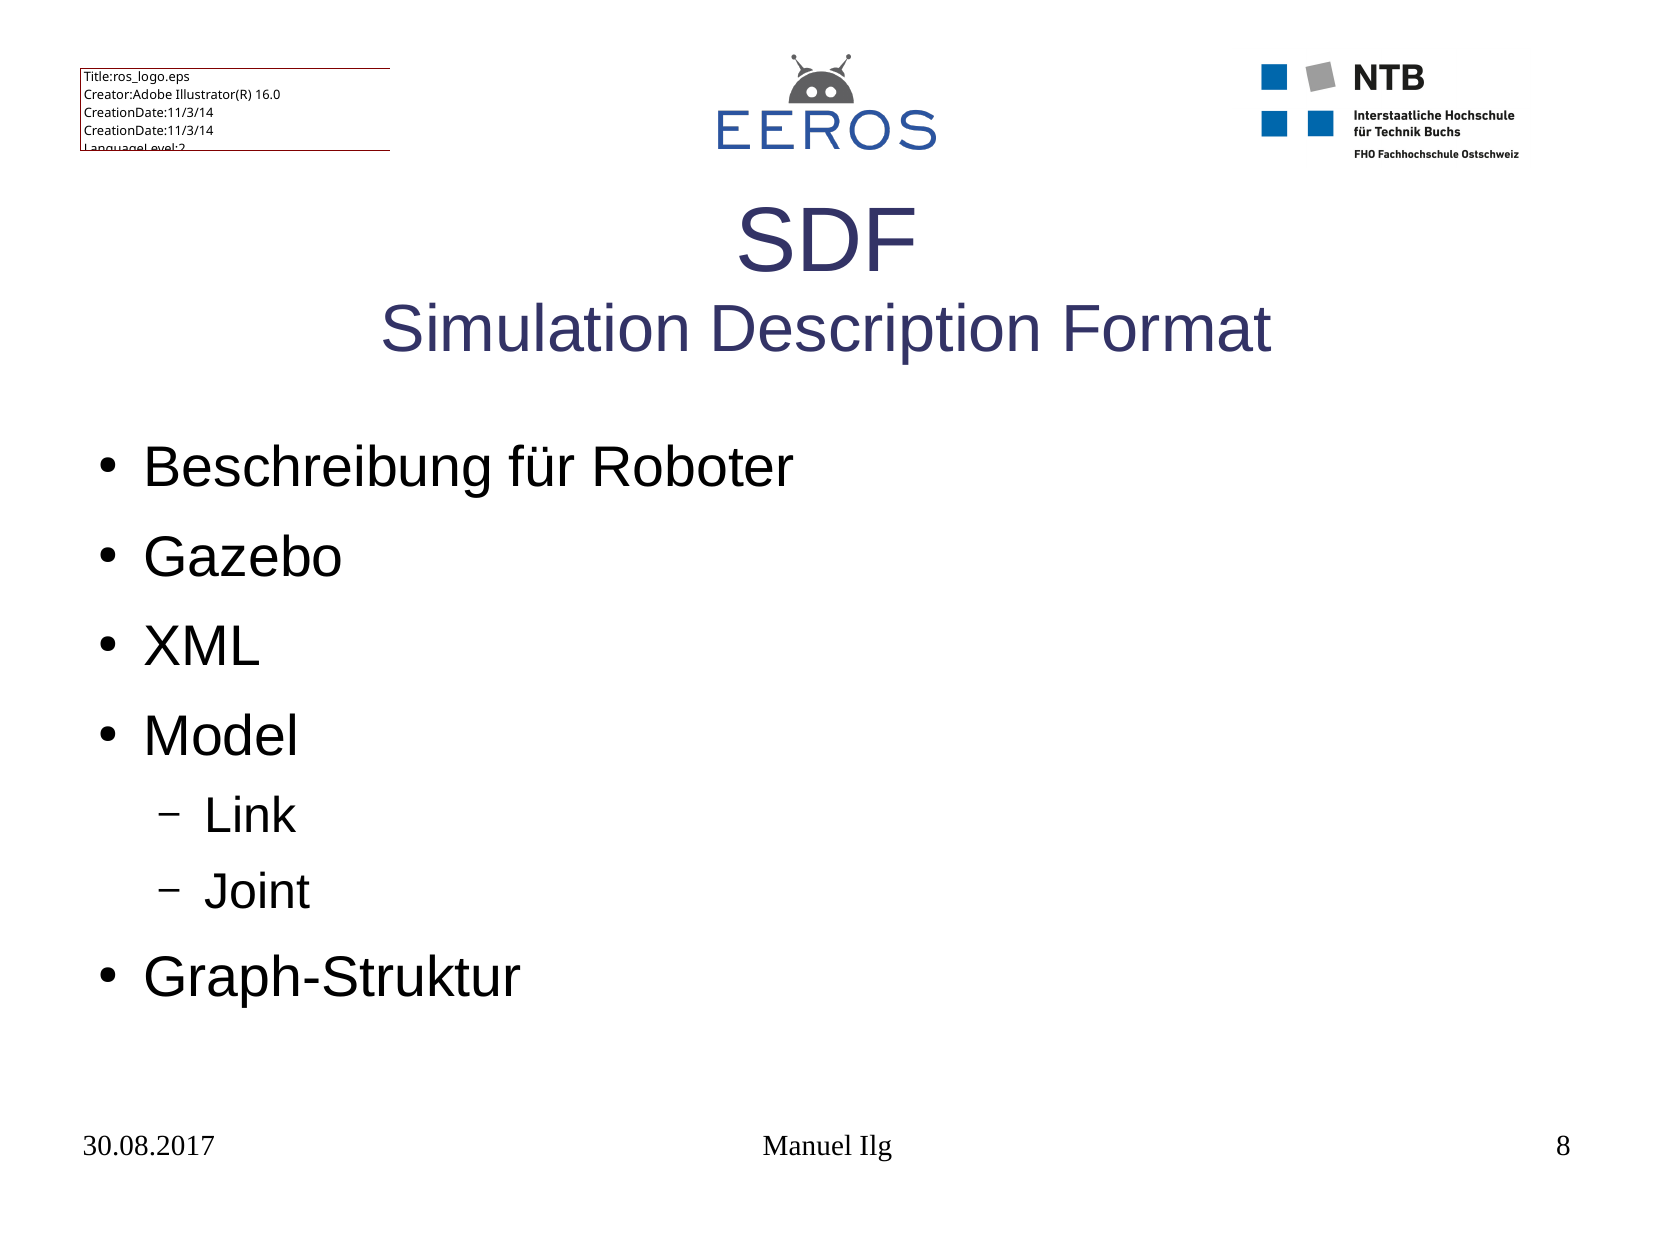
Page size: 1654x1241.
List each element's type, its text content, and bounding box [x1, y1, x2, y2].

title SDF Simulation Description Format [82, 173, 1571, 381]
list Beschreibung für Roboter Gazebo XML Model Link Joint Graph-Struktur [82, 435, 1571, 1010]
picture [718, 54, 936, 150]
picture [1232, 48, 1531, 168]
